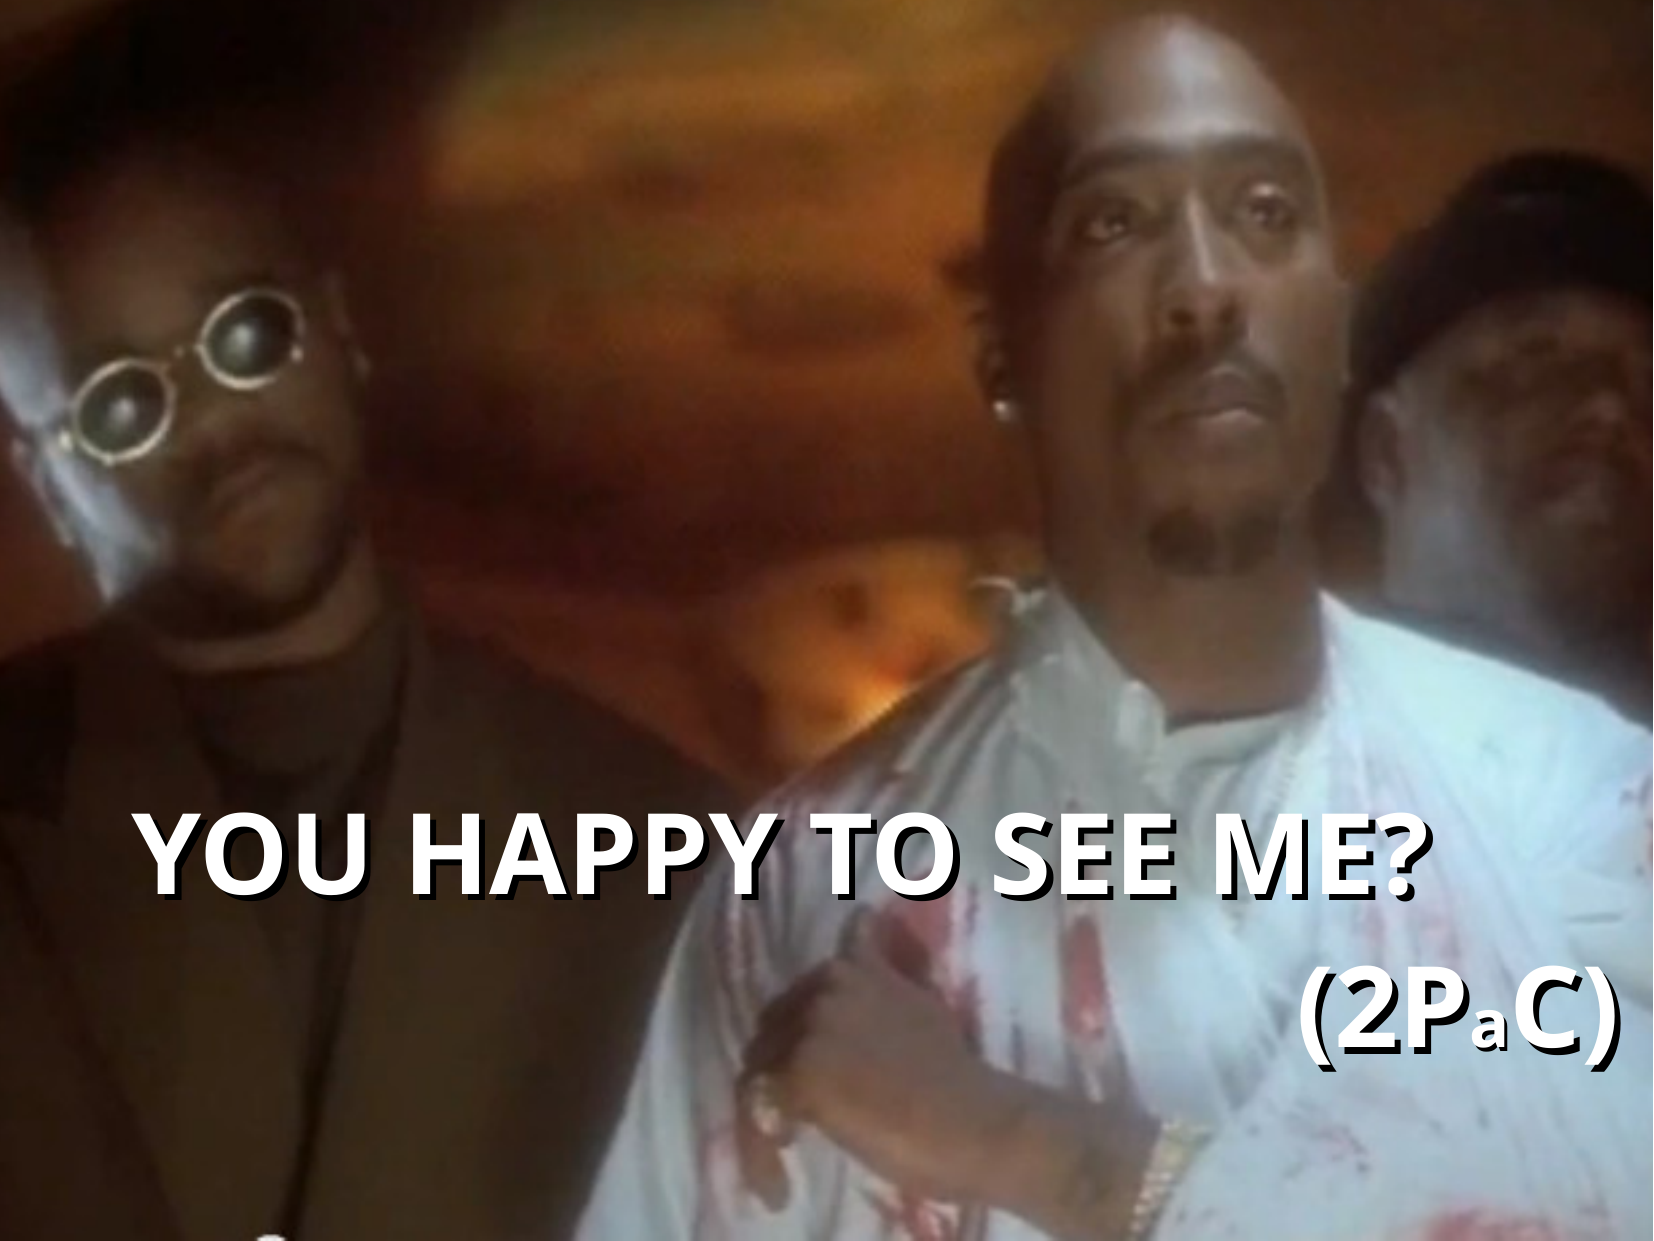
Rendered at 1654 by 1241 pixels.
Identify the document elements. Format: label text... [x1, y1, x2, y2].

subtitle YOU HAPPY TO SEE ME? (2PaC) [131, 680, 1620, 1176]
picture [0, 0, 1653, 1241]
